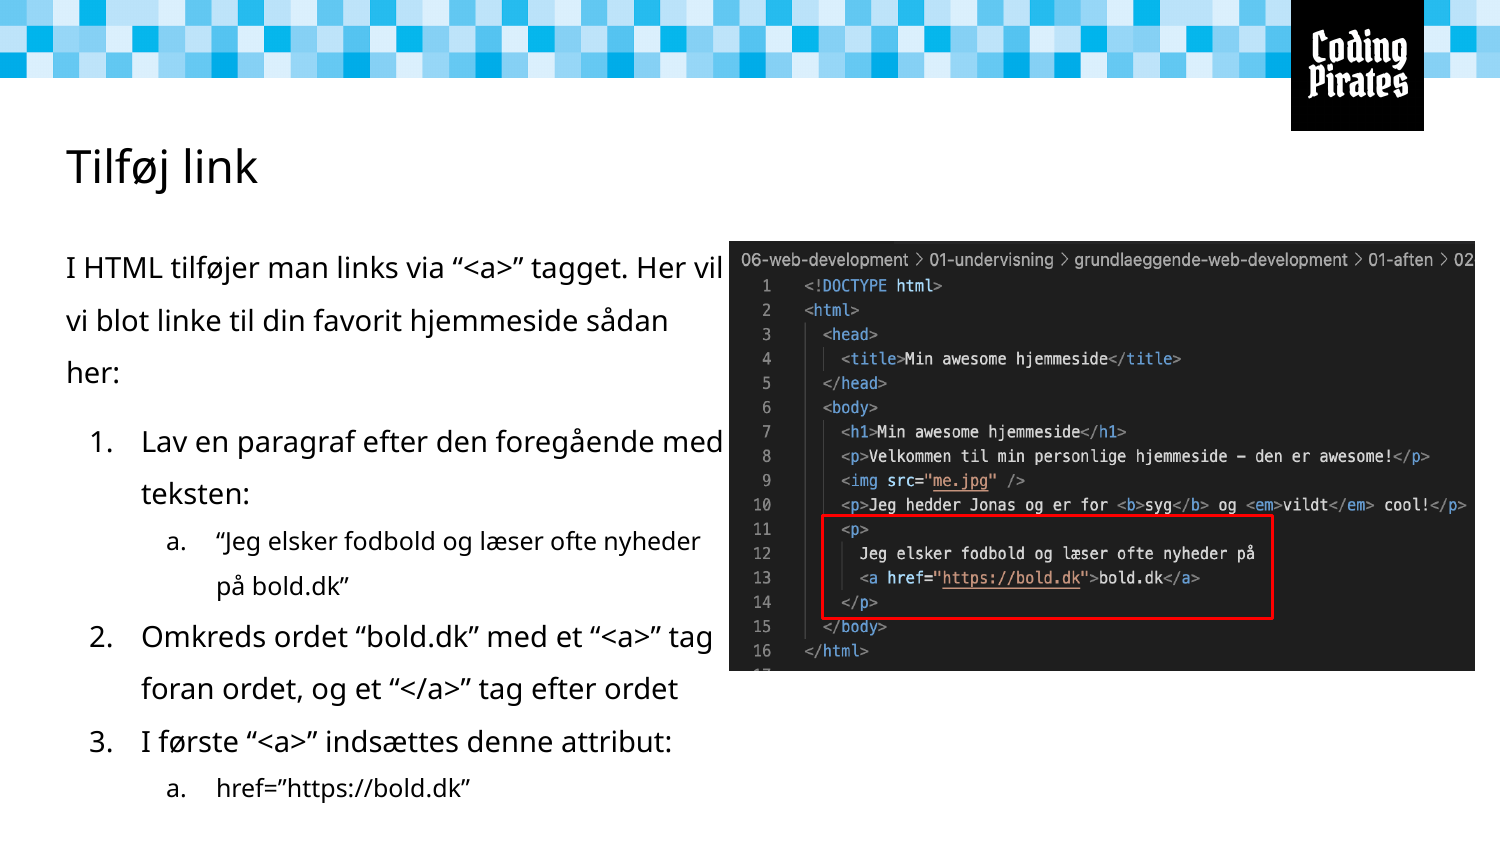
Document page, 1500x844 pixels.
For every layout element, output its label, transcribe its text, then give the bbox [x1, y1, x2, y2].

picture [1291, 0, 1424, 123]
picture [729, 241, 1475, 671]
list I HTML tilføjer man links via “<a>” tagget. Her vil vi blot linke til din favorit hjemmeside sådan her: Lav en paragraf efter den foregående med teksten: “Jeg elsker fodbold og læser ofte nyheder på bold.dk” Omkreds ordet “bold.dk” med et “<a>” tag foran ordet, og et “</a>” tag efter ordet I første “<a>” indsættes denne attribut: href=”https://bold.dk” [51, 216, 741, 803]
title Tilføj link [51, 123, 1477, 217]
picture [0, 0, 1056, 78]
